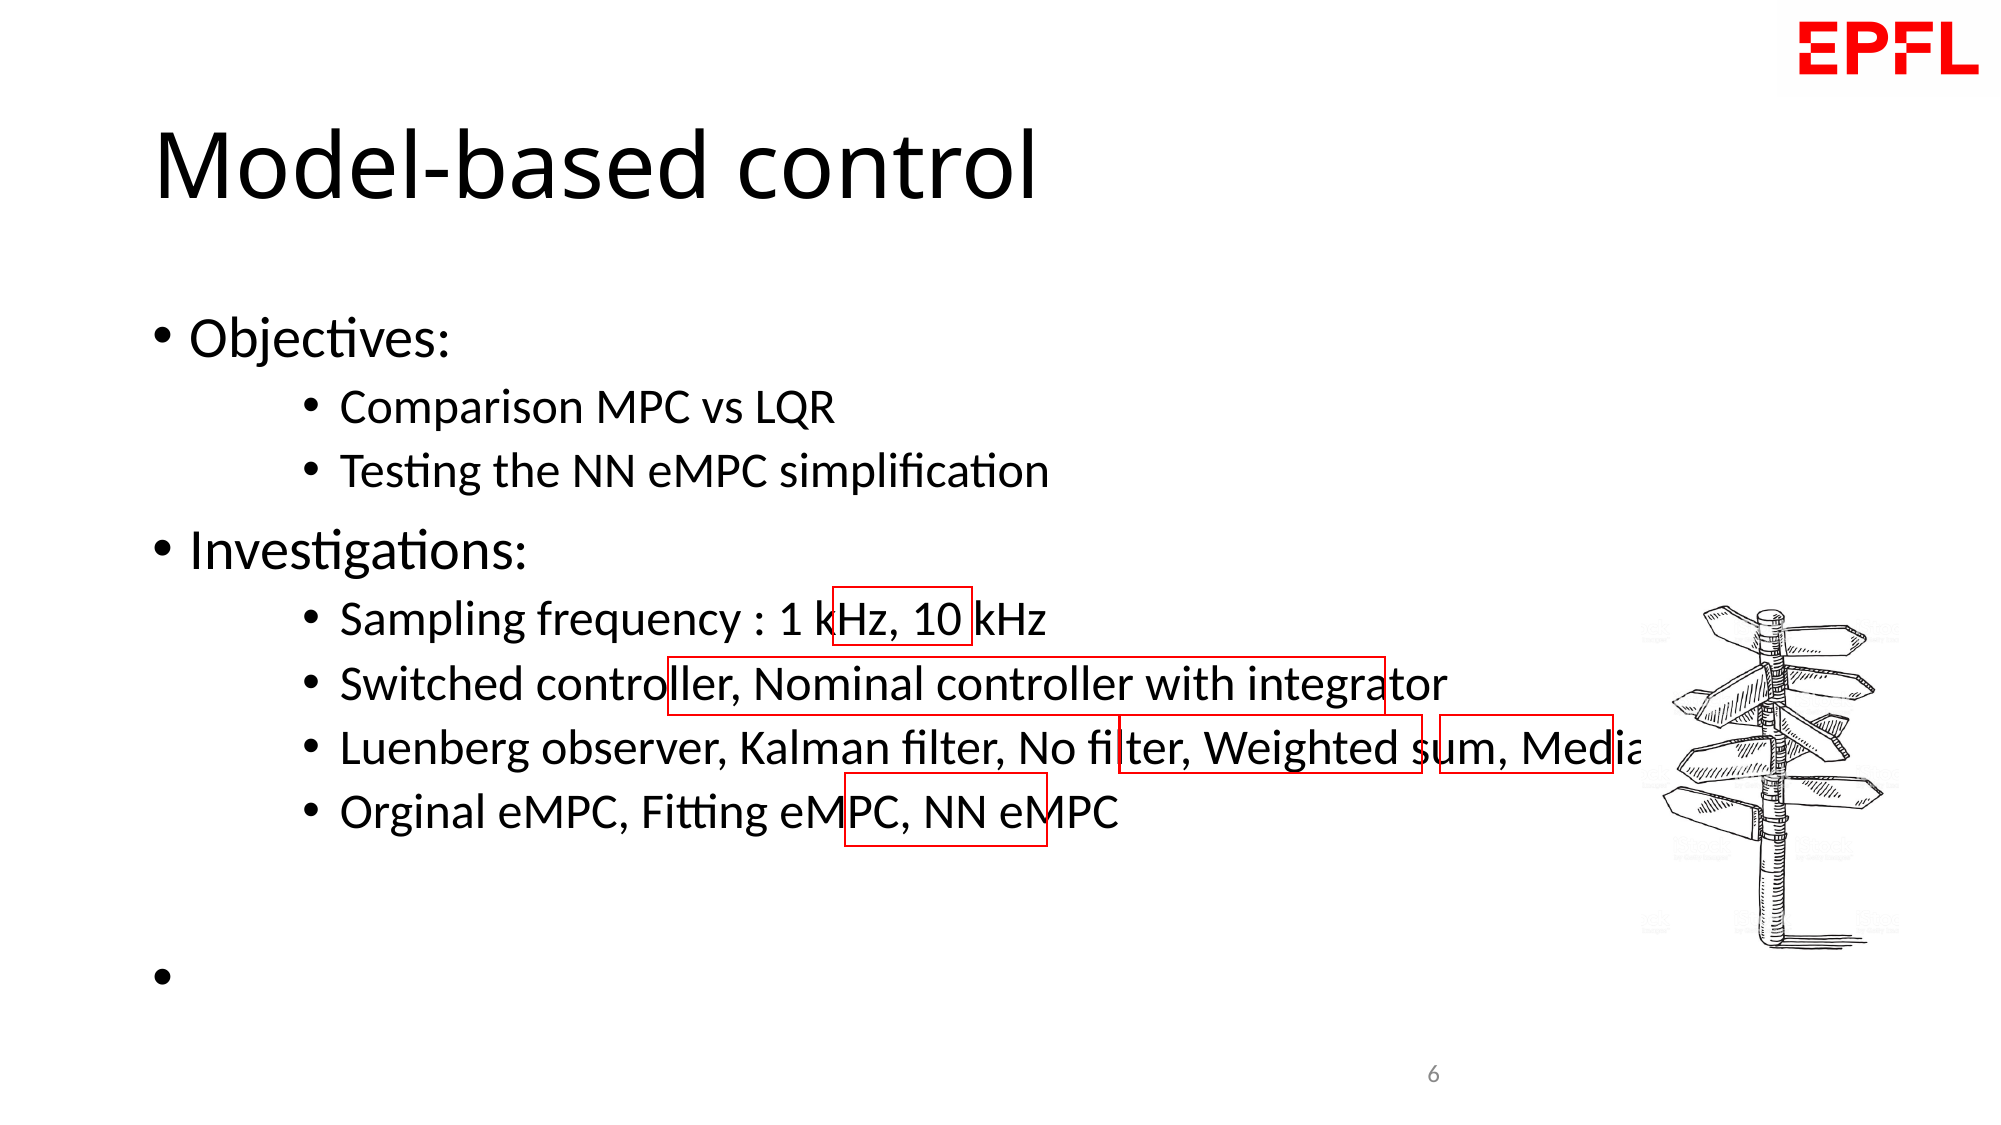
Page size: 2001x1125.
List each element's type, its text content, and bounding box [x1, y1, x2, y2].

text_box [1412, 1042, 1863, 1103]
list Objectives: Comparison MPC vs LQR Testing the NN eMPC simplification Investigations: Sampling frequency : 1 kHz, 10 kHz Switched controller, Nominal controller with integrator Luenberg observer, Kalman filter, No filter, Weighted sum, Median Orginal eMPC, Fitting eMPC, NN eMPC [137, 299, 1863, 1014]
picture [1641, 594, 1899, 953]
title Model-based control [137, 59, 1863, 278]
